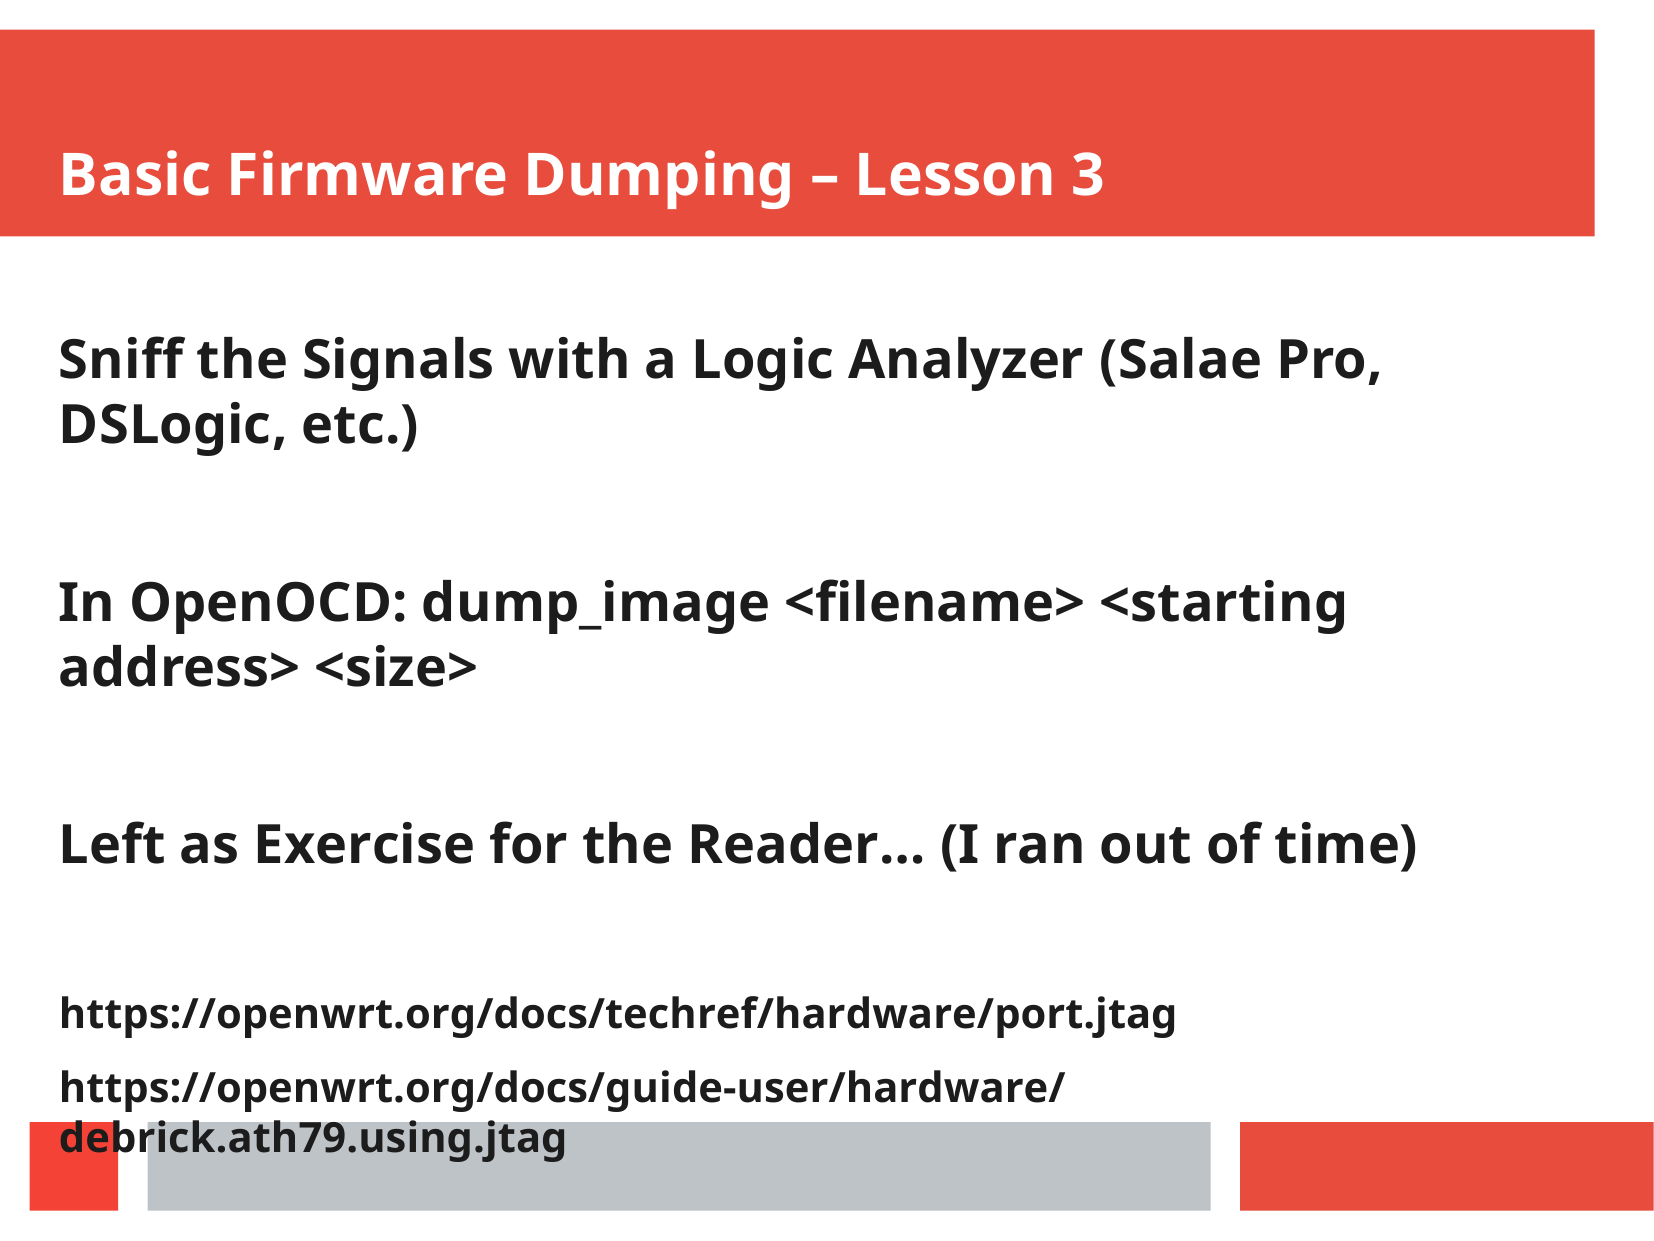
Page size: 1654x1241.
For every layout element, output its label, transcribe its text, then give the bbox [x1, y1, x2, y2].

text_box Sniff the Signals with a Logic Analyzer (Salae Pro, DSLogic, etc.) In OpenOCD: dump_image <filename> <starting address> <size> Left as Exercise for the Reader… (I ran out of time) https://openwrt.org/docs/techref/hardware/port.jtag https://openwrt.org/docs/guide-user/hardware/debrick.ath79.using.jtag [59, 324, 1565, 1093]
text_box Basic Firmware Dumping – Lesson 3 [59, 135, 1595, 207]
